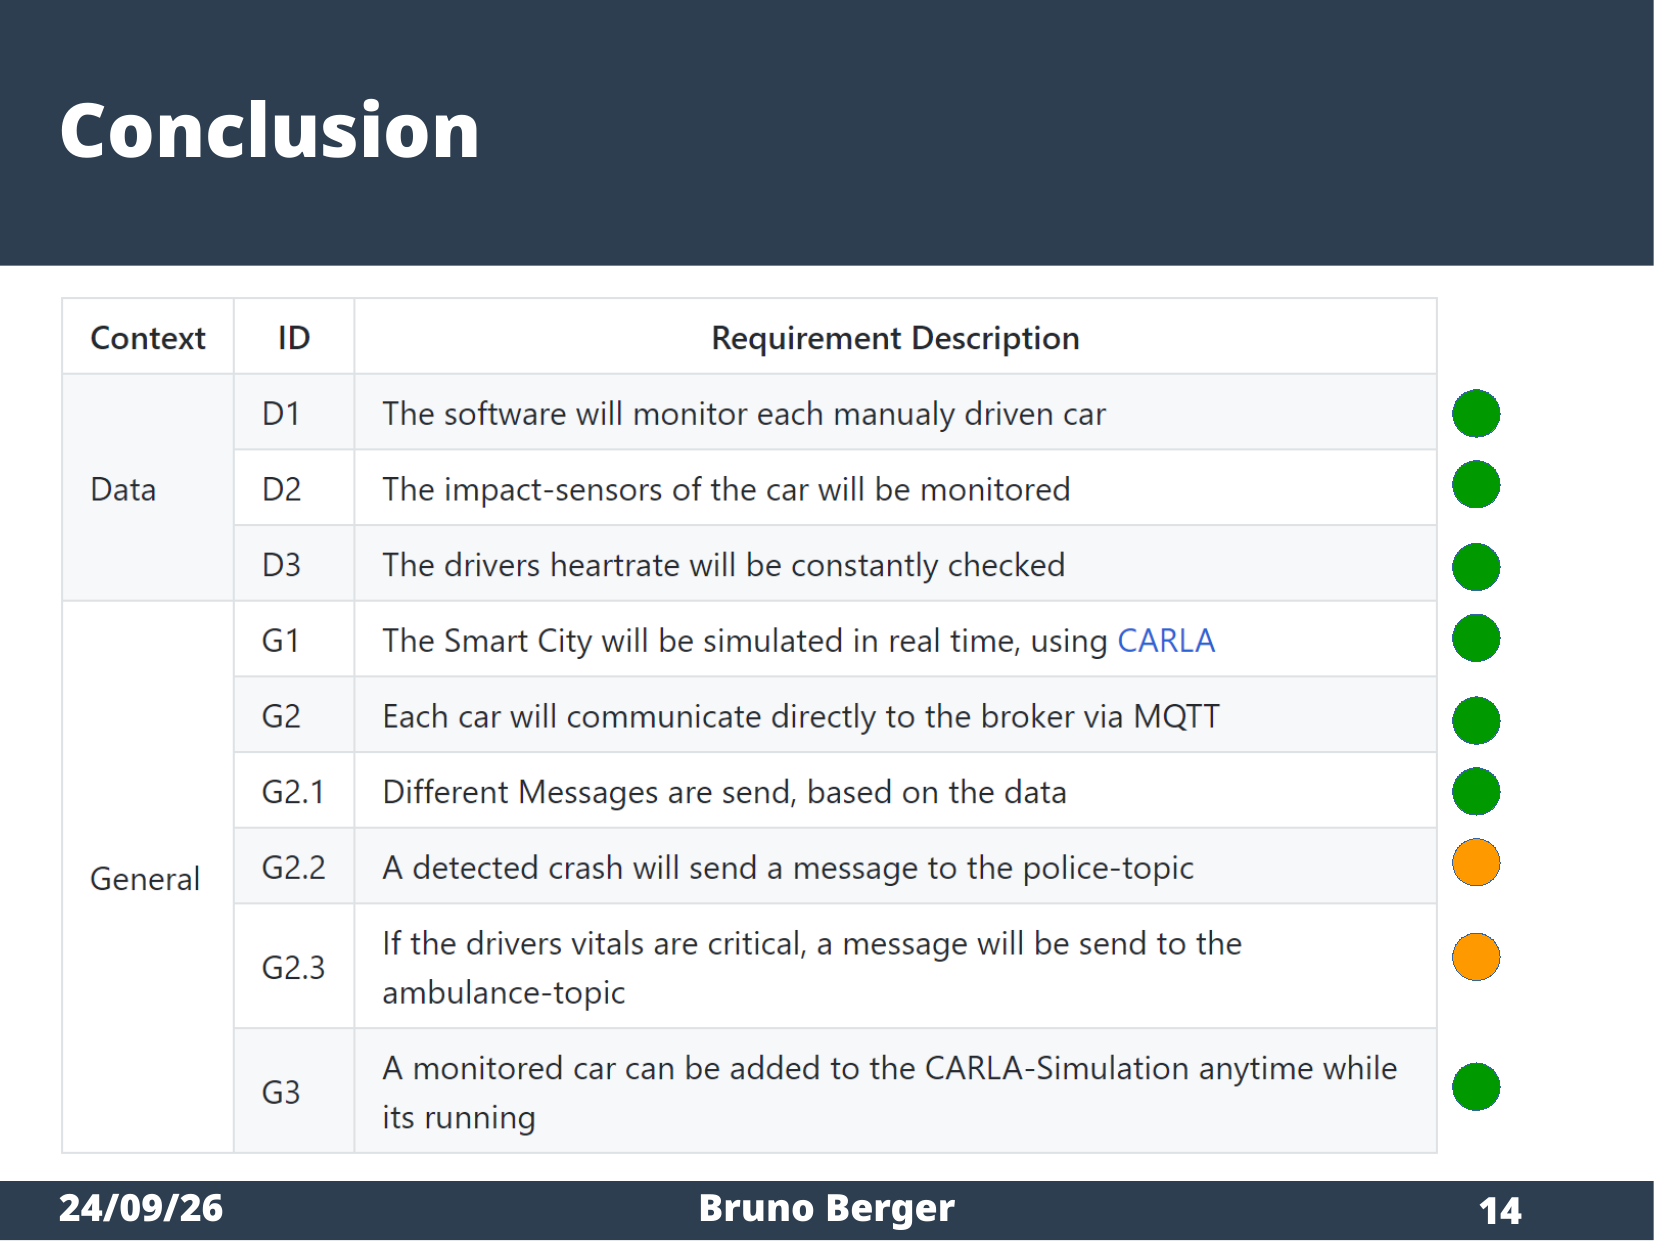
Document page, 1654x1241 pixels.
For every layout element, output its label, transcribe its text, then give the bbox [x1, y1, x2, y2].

text_box [1452, 389, 1501, 438]
text_box [1452, 933, 1501, 981]
text_box [1452, 614, 1501, 662]
text_box [1452, 1062, 1501, 1111]
title Conclusion [59, 49, 1595, 207]
text_box [1452, 838, 1501, 886]
text_box [1452, 460, 1501, 508]
text_box [1452, 543, 1501, 591]
text_box [1452, 767, 1501, 816]
text_box [1452, 696, 1501, 745]
picture [58, 295, 1441, 1158]
